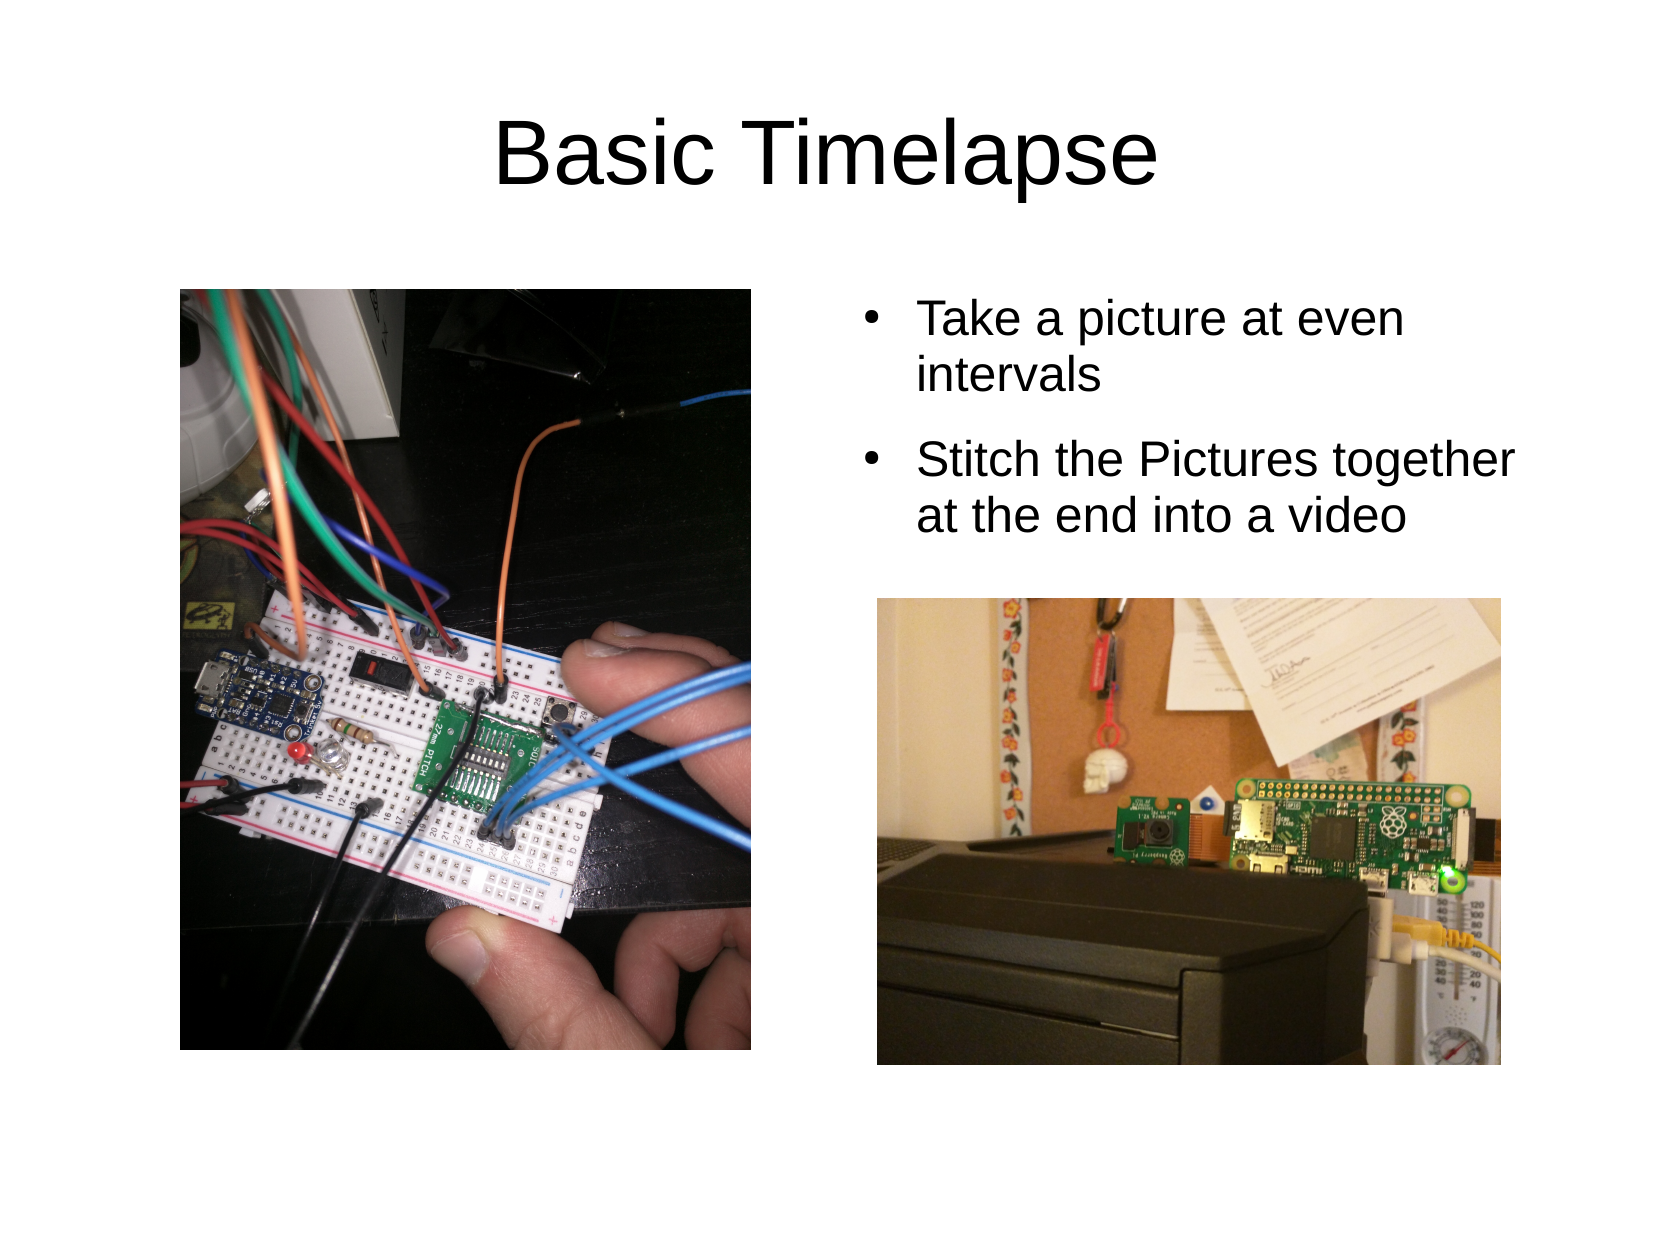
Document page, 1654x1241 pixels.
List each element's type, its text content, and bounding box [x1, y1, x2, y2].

picture [180, 289, 751, 1051]
list Take a picture at even intervals Stitch the Pictures together at the end into a video [845, 290, 1572, 1010]
title Basic Timelapse [82, 49, 1571, 257]
picture [877, 1010, 1501, 1066]
